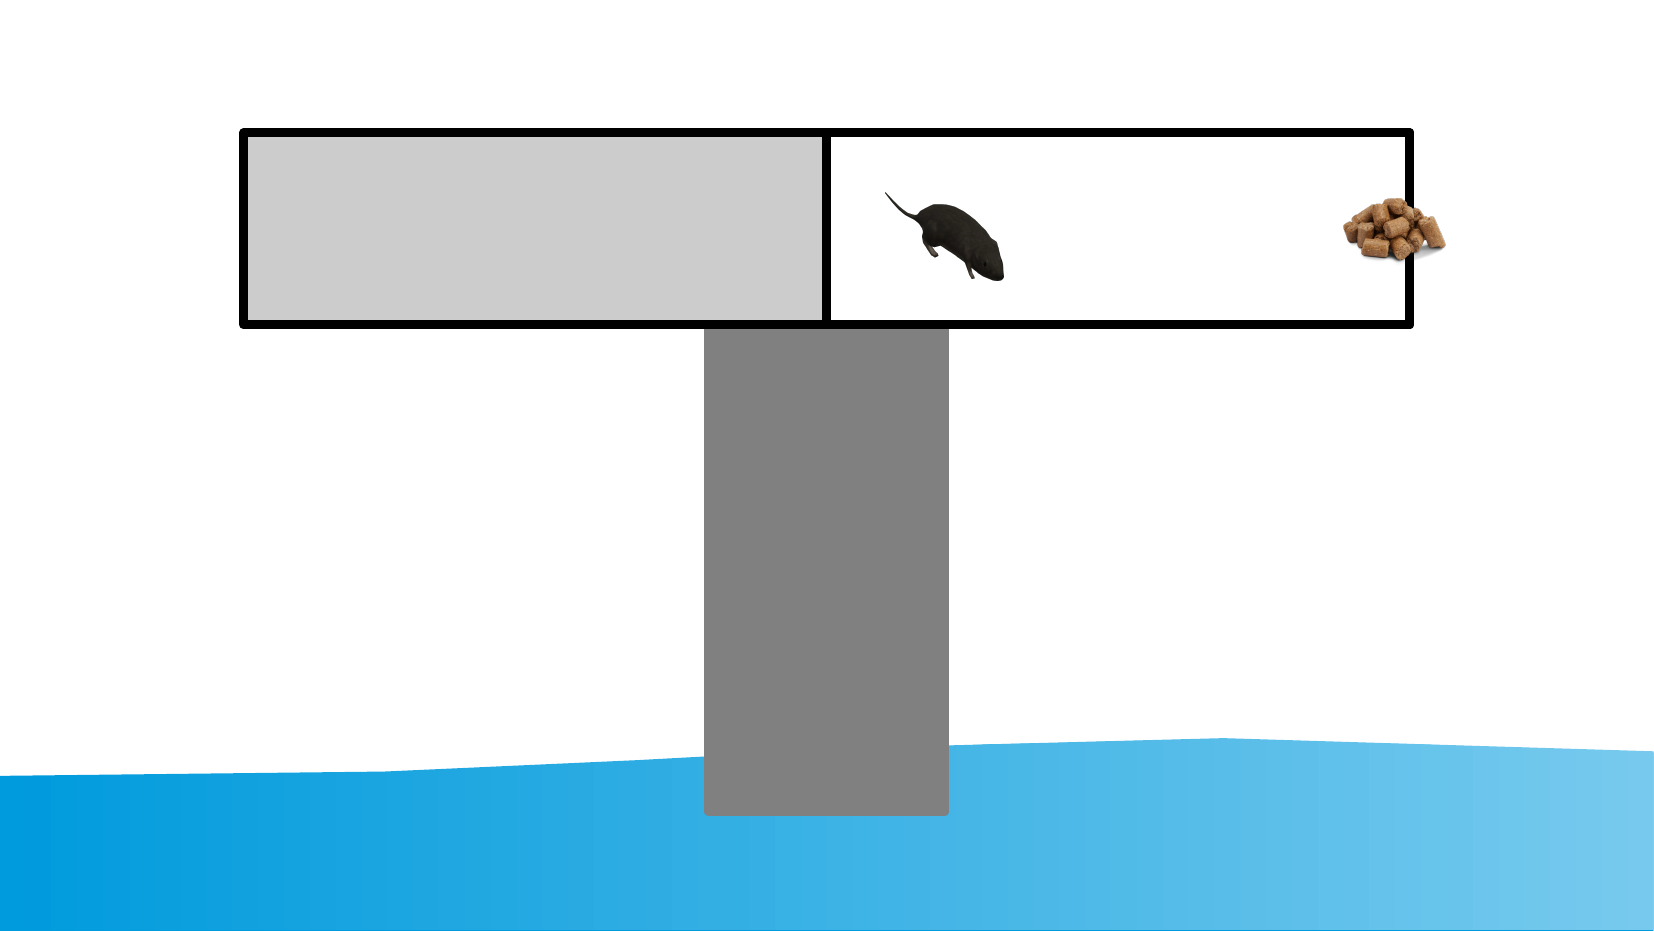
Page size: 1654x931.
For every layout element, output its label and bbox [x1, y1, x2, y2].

picture [885, 192, 1004, 281]
picture [1343, 141, 1447, 266]
text_box [243, 132, 1410, 813]
